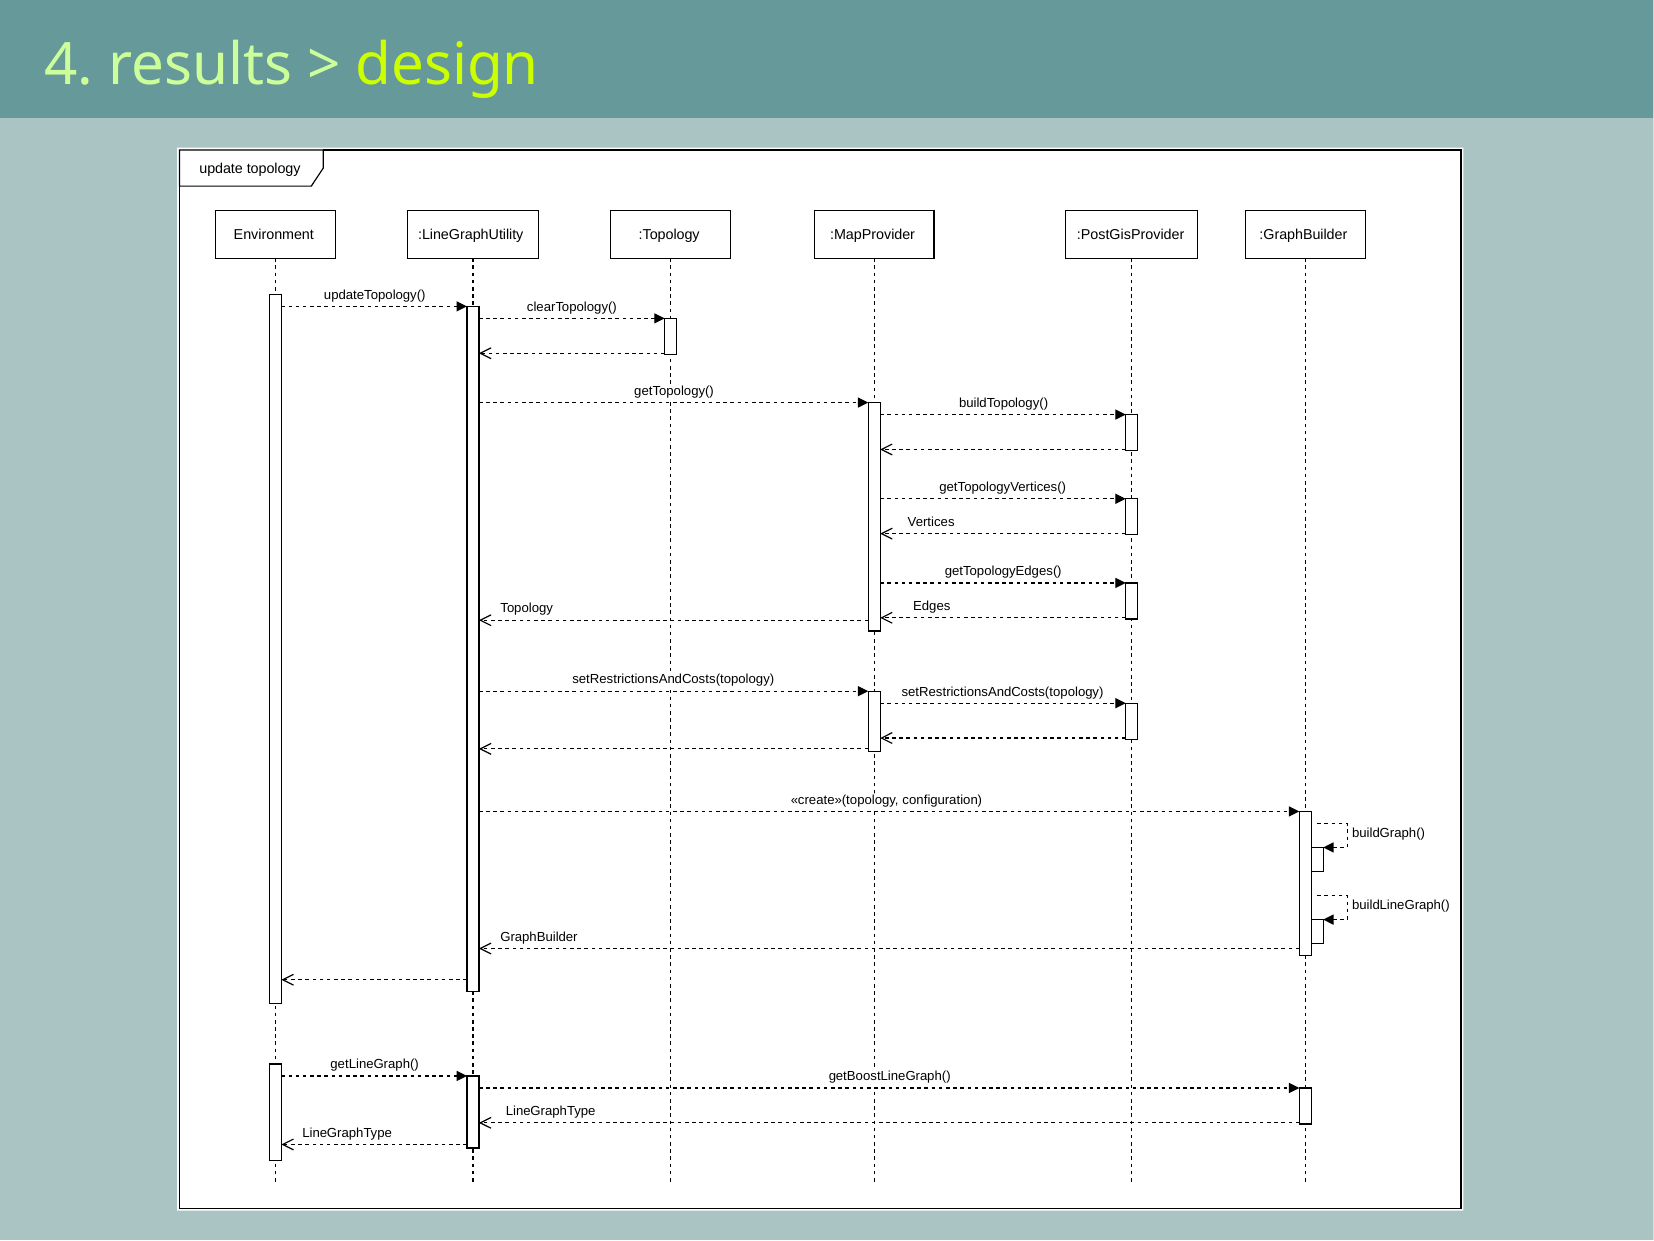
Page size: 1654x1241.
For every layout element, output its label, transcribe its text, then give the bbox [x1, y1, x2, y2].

text_box [0, 118, 1654, 1241]
picture [177, 147, 1464, 1211]
text_box 4. results > design [29, 14, 505, 119]
